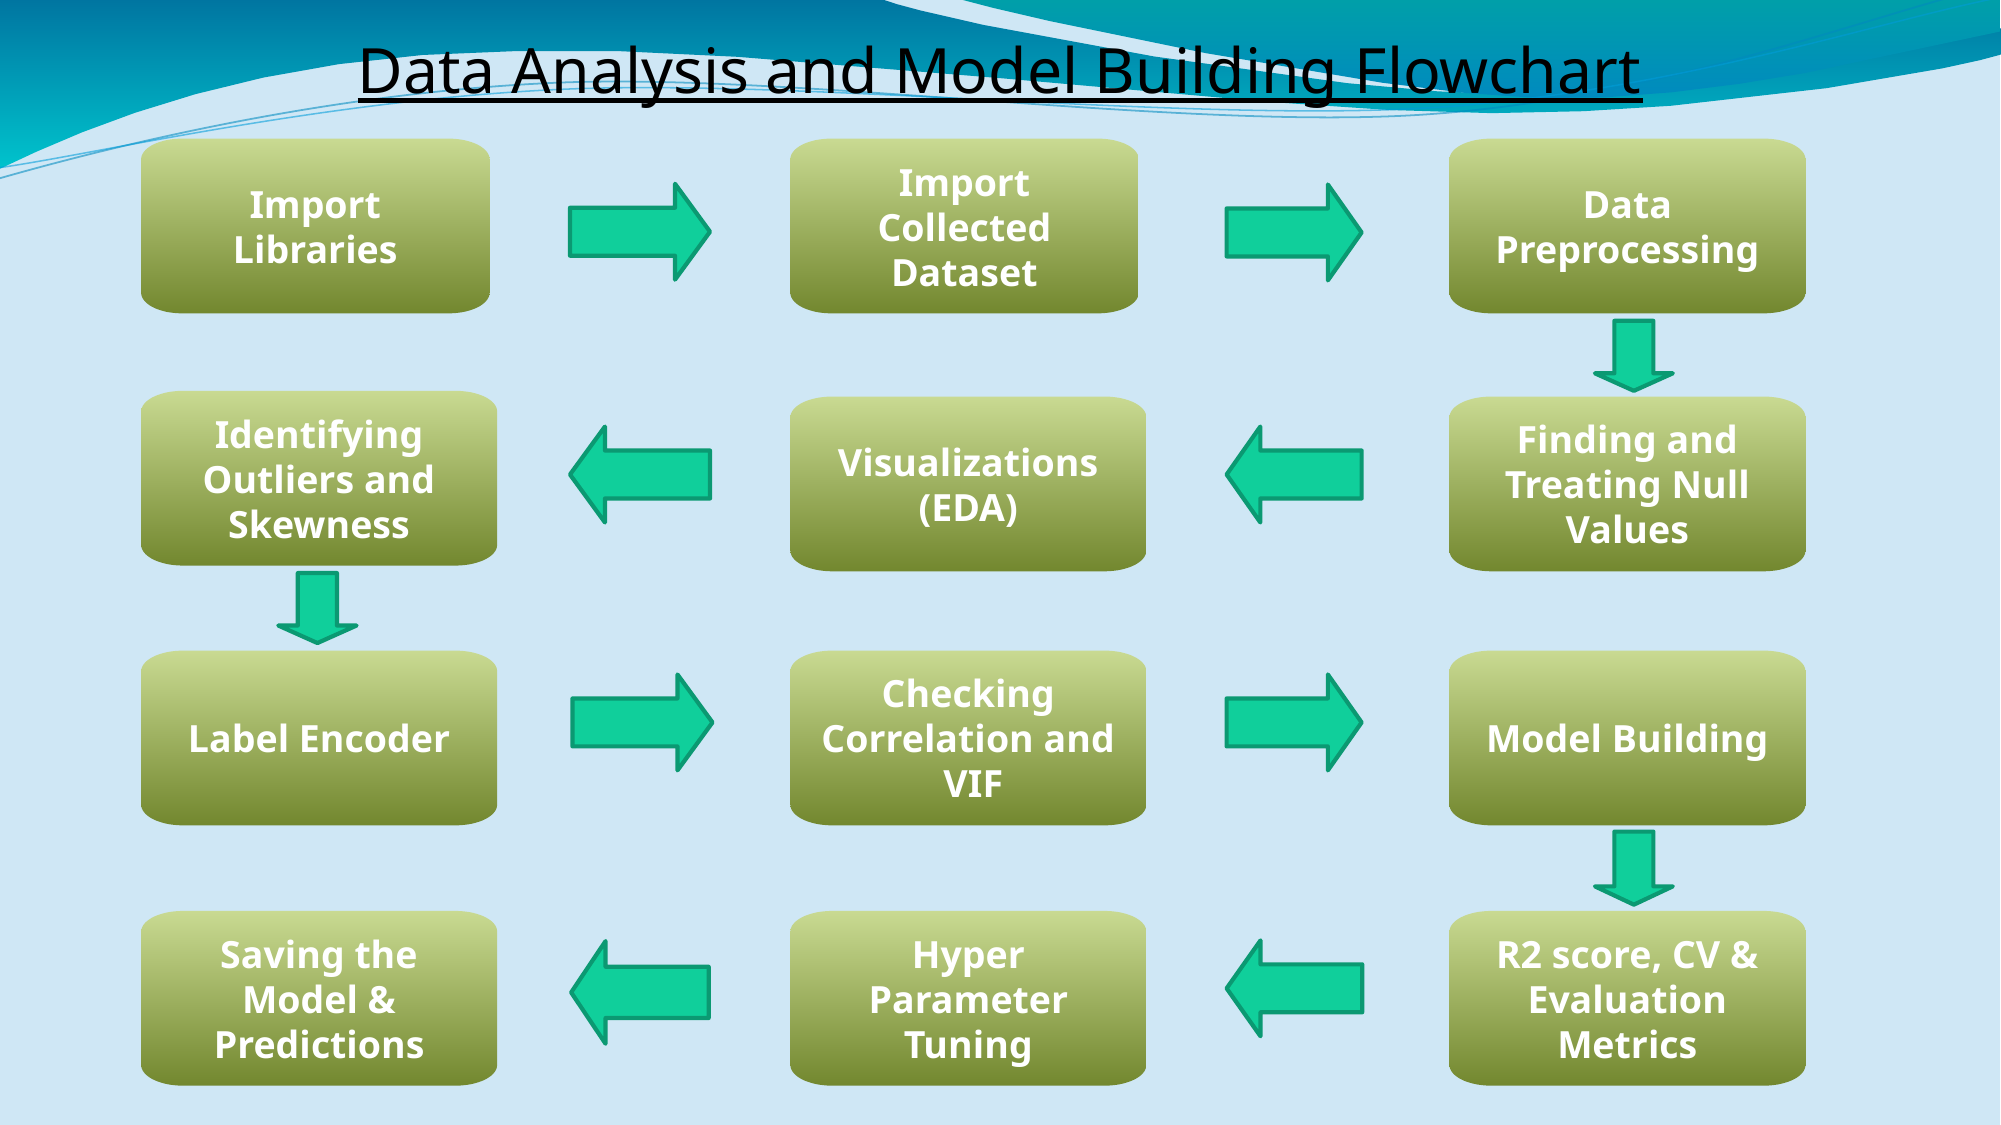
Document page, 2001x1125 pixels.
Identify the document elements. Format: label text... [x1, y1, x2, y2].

text_box Data Analysis and Model Building Flowchart [0, 23, 2000, 114]
text_box R2 score, CV & Evaluation Metrics [1449, 910, 1806, 1086]
text_box Model Building [1449, 650, 1806, 826]
text_box Label Encoder [141, 650, 498, 826]
text_box Visualizations (EDA) [790, 396, 1147, 572]
text_box Identifying Outliers and Skewness [141, 390, 498, 566]
text_box Saving the Model & Predictions [141, 910, 498, 1086]
text_box Import Libraries [141, 138, 490, 314]
text_box Checking Correlation and VIF [790, 650, 1147, 826]
text_box Data Preprocessing [1449, 138, 1806, 314]
text_box Import Collected Dataset [790, 138, 1139, 314]
text_box Hyper Parameter Tuning [790, 910, 1147, 1086]
text_box Finding and Treating Null Values [1449, 396, 1806, 572]
